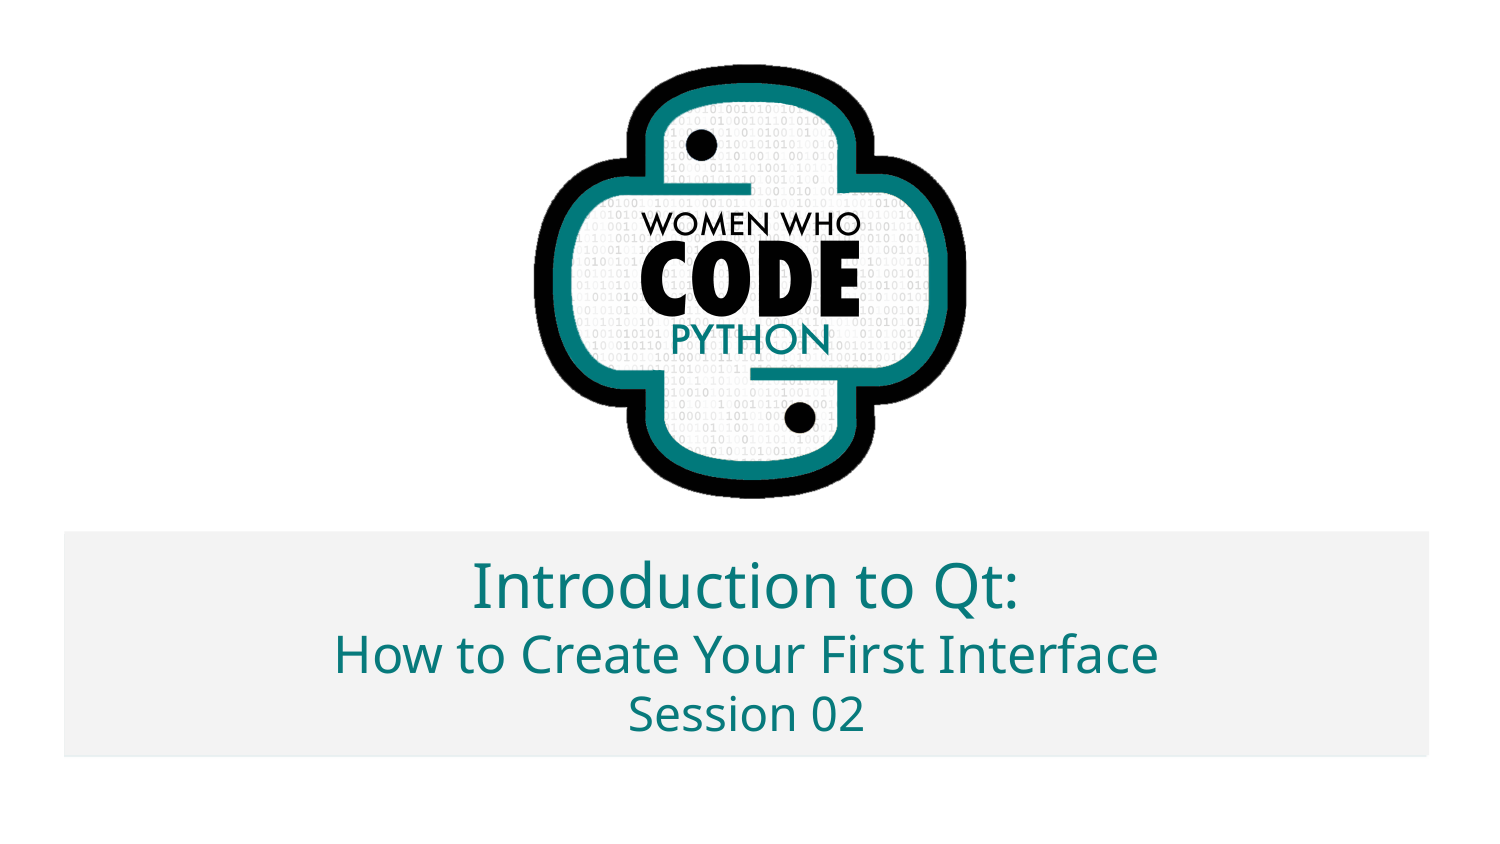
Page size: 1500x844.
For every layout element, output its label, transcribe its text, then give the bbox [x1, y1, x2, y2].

picture [511, 44, 989, 519]
text_box Introduction to Qt: How to Create Your First Interface Session 02 [64, 531, 1430, 756]
